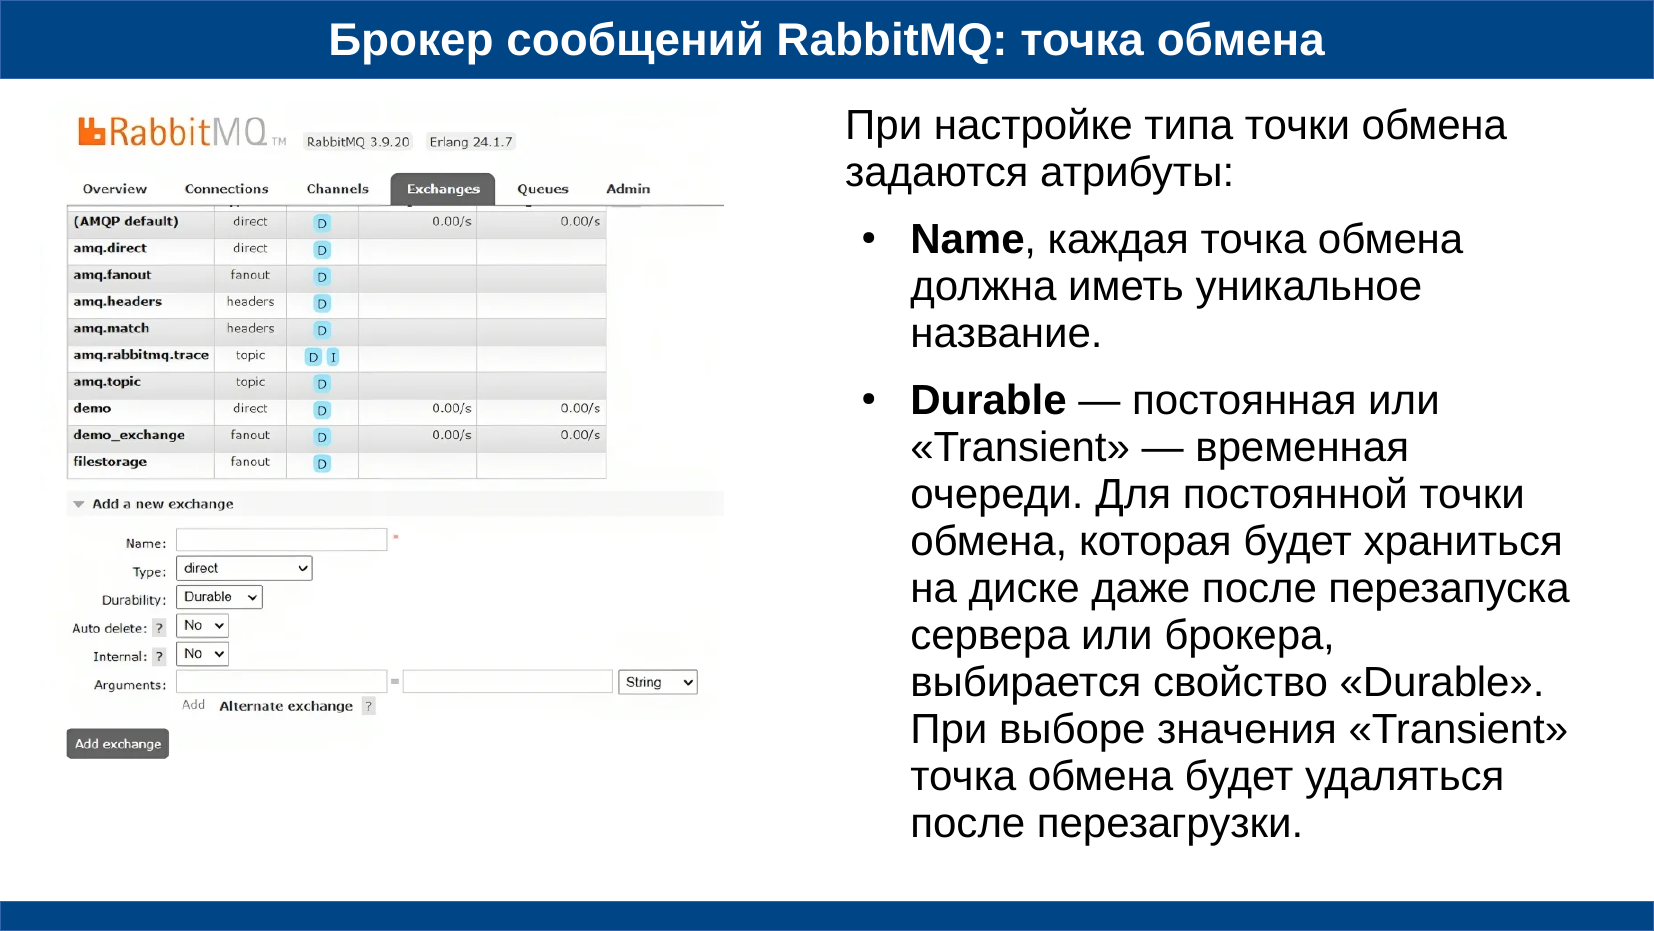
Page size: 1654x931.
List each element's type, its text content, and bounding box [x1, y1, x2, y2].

picture [40, 101, 724, 766]
list При настройке типа точки обмена задаются атрибуты: Name, каждая точка обмена должна иметь уникальное название. Durable — постоянная или «Transient» — временная очереди. Для постоянной точки обмена, которая будет храниться на диске даже после перезапуска сервера или брокера, выбирается свойство «Durable». При выборе значения «Transient» точка обмена будет удаляться после перезагрузки. [845, 101, 1572, 886]
title Брокер сообщений RabbitMQ: точка обмена [0, 0, 1654, 79]
